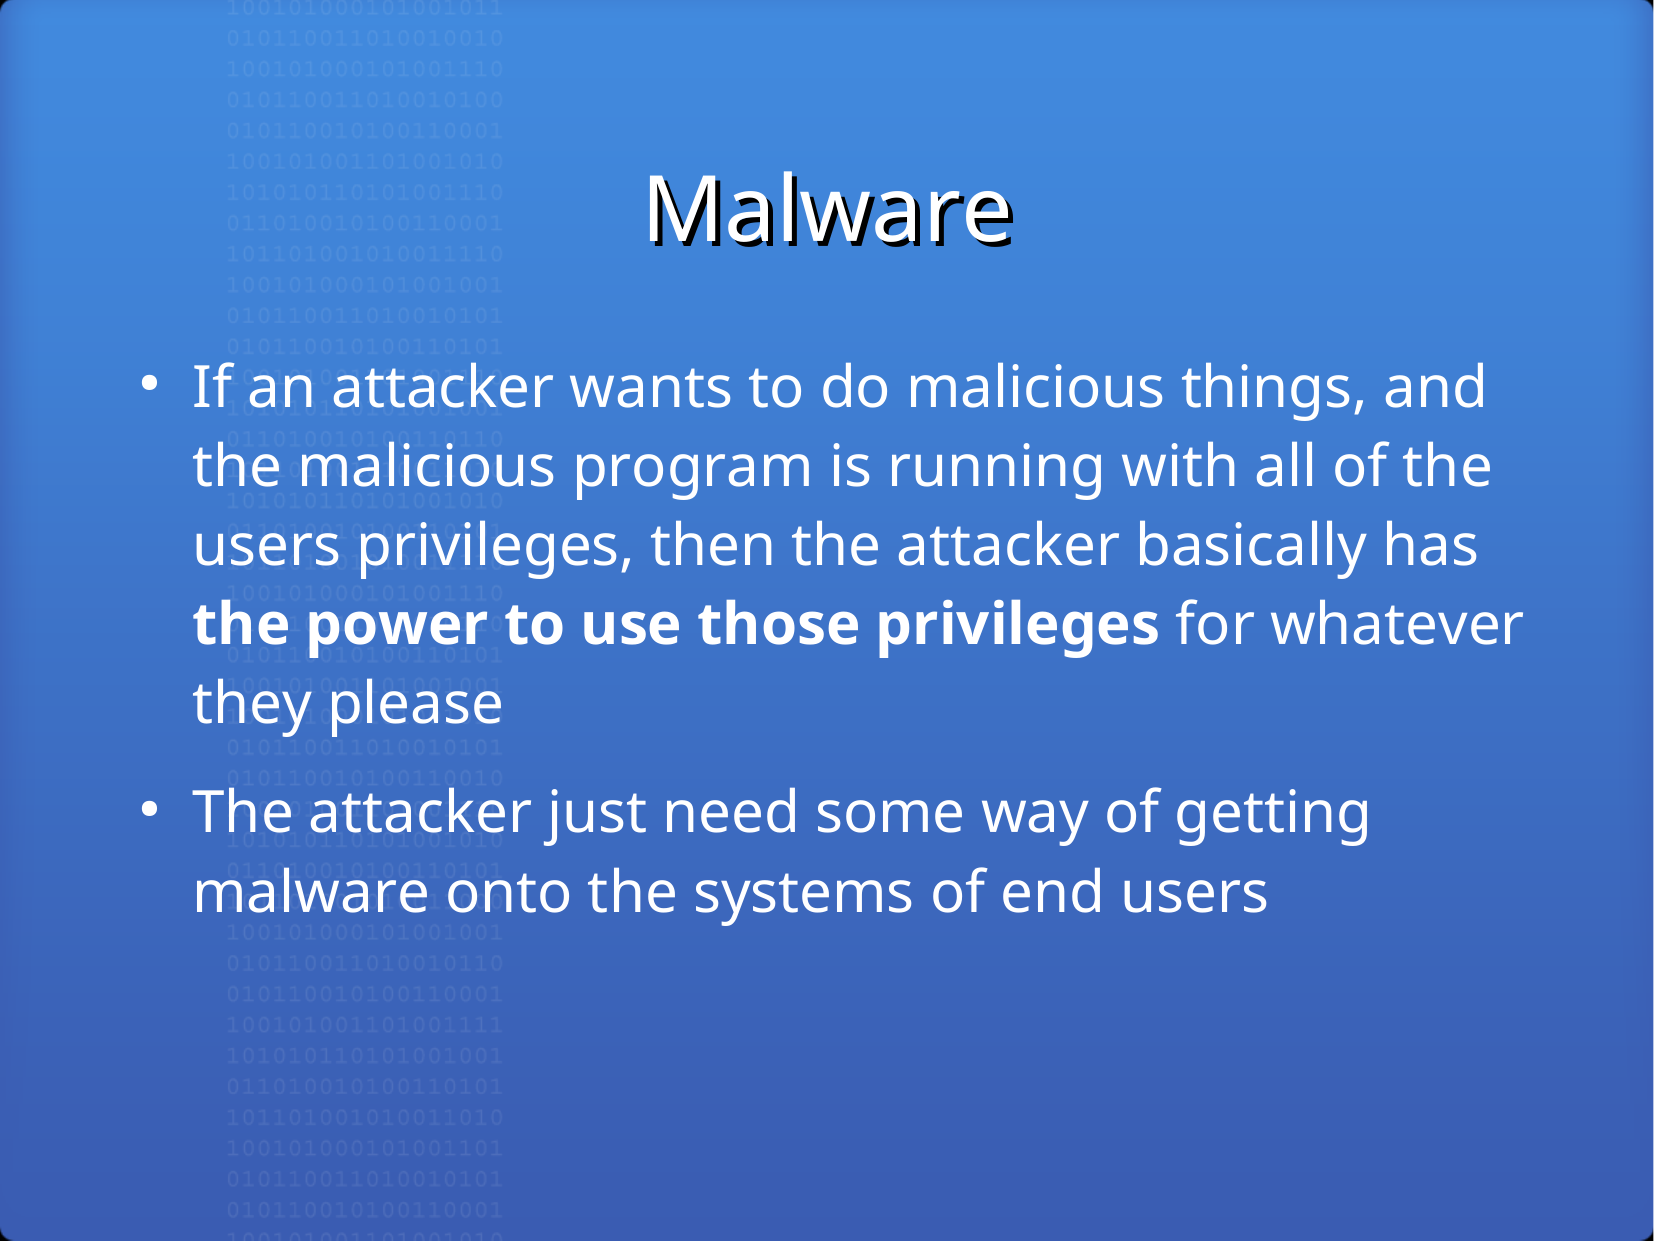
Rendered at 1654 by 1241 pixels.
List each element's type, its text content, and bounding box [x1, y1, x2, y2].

picture [0, 0, 1654, 1241]
list If an attacker wants to do malicious things, and the malicious program is running with all of the users privileges, then the attacker basically has the power to use those privileges for whatever they please The attacker just need some way of getting malware onto the systems of end users [121, 344, 1534, 1127]
title Malware [121, 102, 1534, 310]
